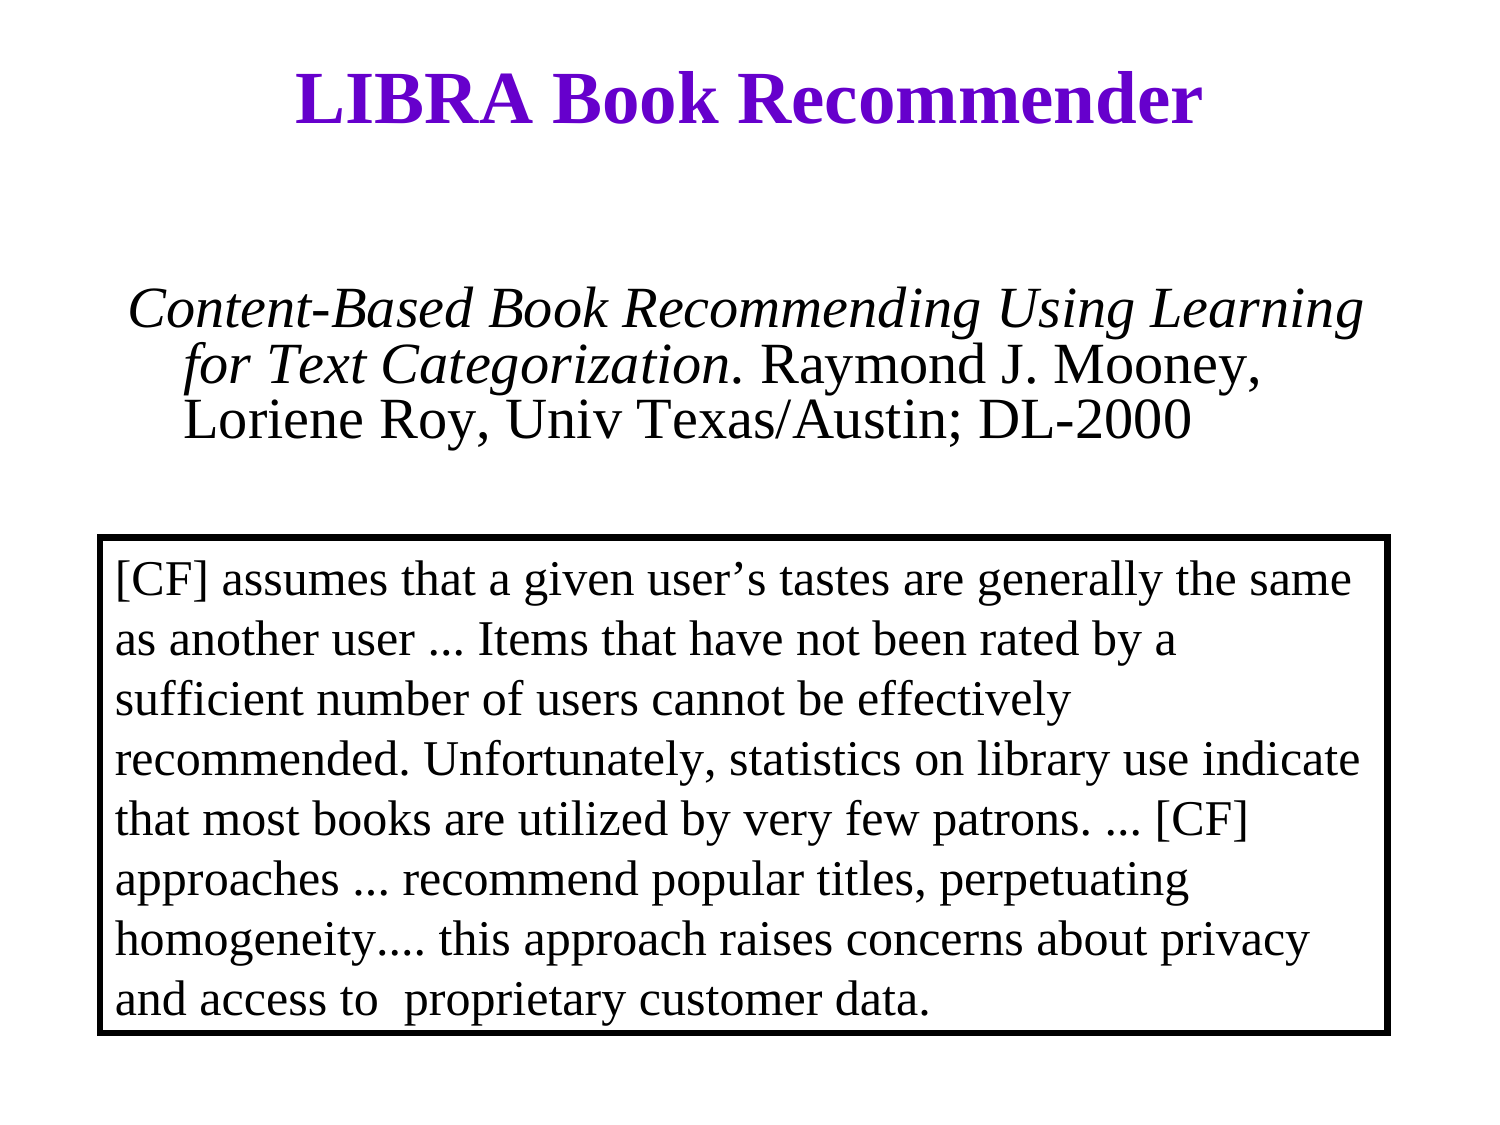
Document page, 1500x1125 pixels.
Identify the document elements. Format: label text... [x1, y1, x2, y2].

text_box [CF] assumes that a given user’s tastes are generally the same as another user ... Items that have not been rated by a sufficient number of users cannot be effectively recommended. Unfortunately, statistics on library use indicate that most books are utilized by very few patrons. ... [CF] approaches ... recommend popular titles, perpetuating homogeneity.... this approach raises concerns about privacy and access to proprietary customer data. [99, 537, 1388, 1033]
title LIBRA Book Recommender [112, 0, 1388, 188]
list Content-Based Book Recommending Using Learning for Text Categorization. Raymond J. Mooney, Loriene Roy, Univ Texas/Austin; DL-2000 [112, 274, 1388, 463]
